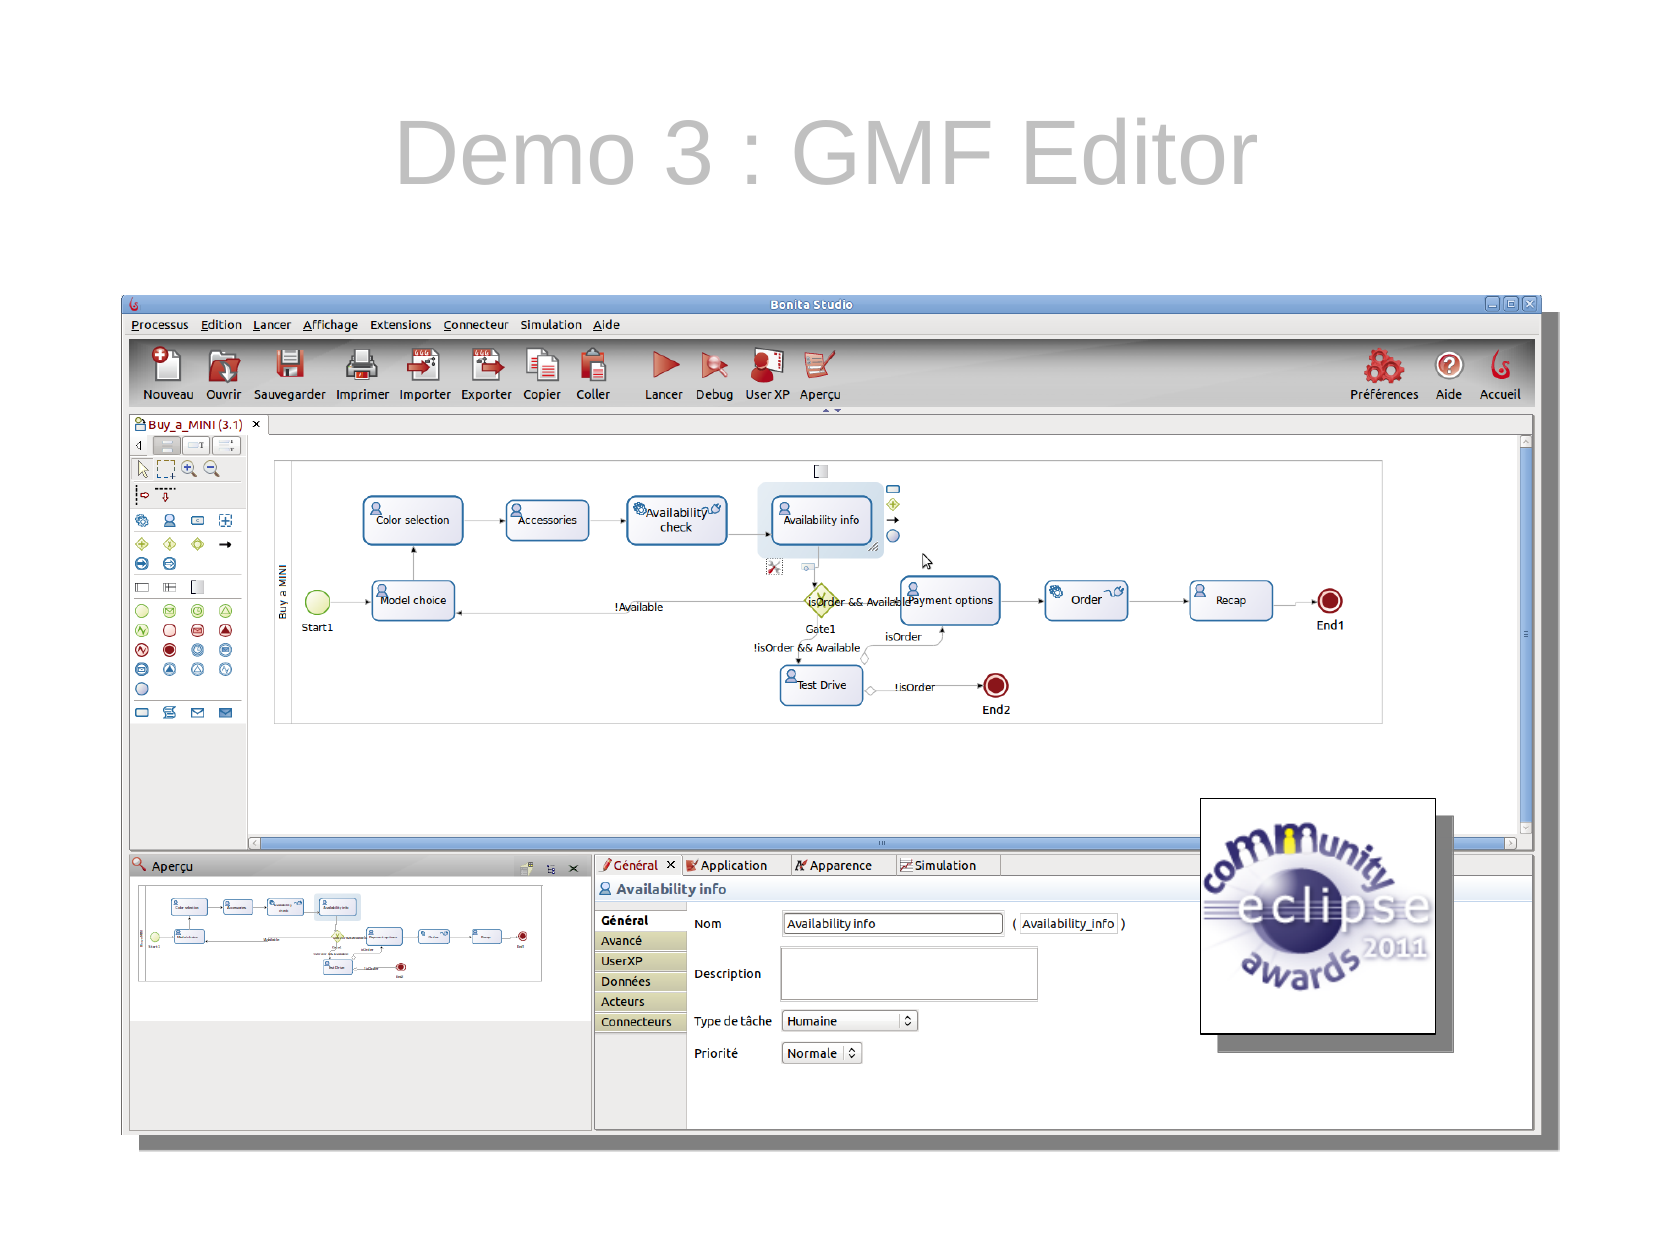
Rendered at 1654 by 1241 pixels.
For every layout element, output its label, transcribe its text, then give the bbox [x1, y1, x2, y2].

title Demo 3 : GMF Editor [82, 49, 1571, 257]
picture [121, 295, 1542, 1135]
